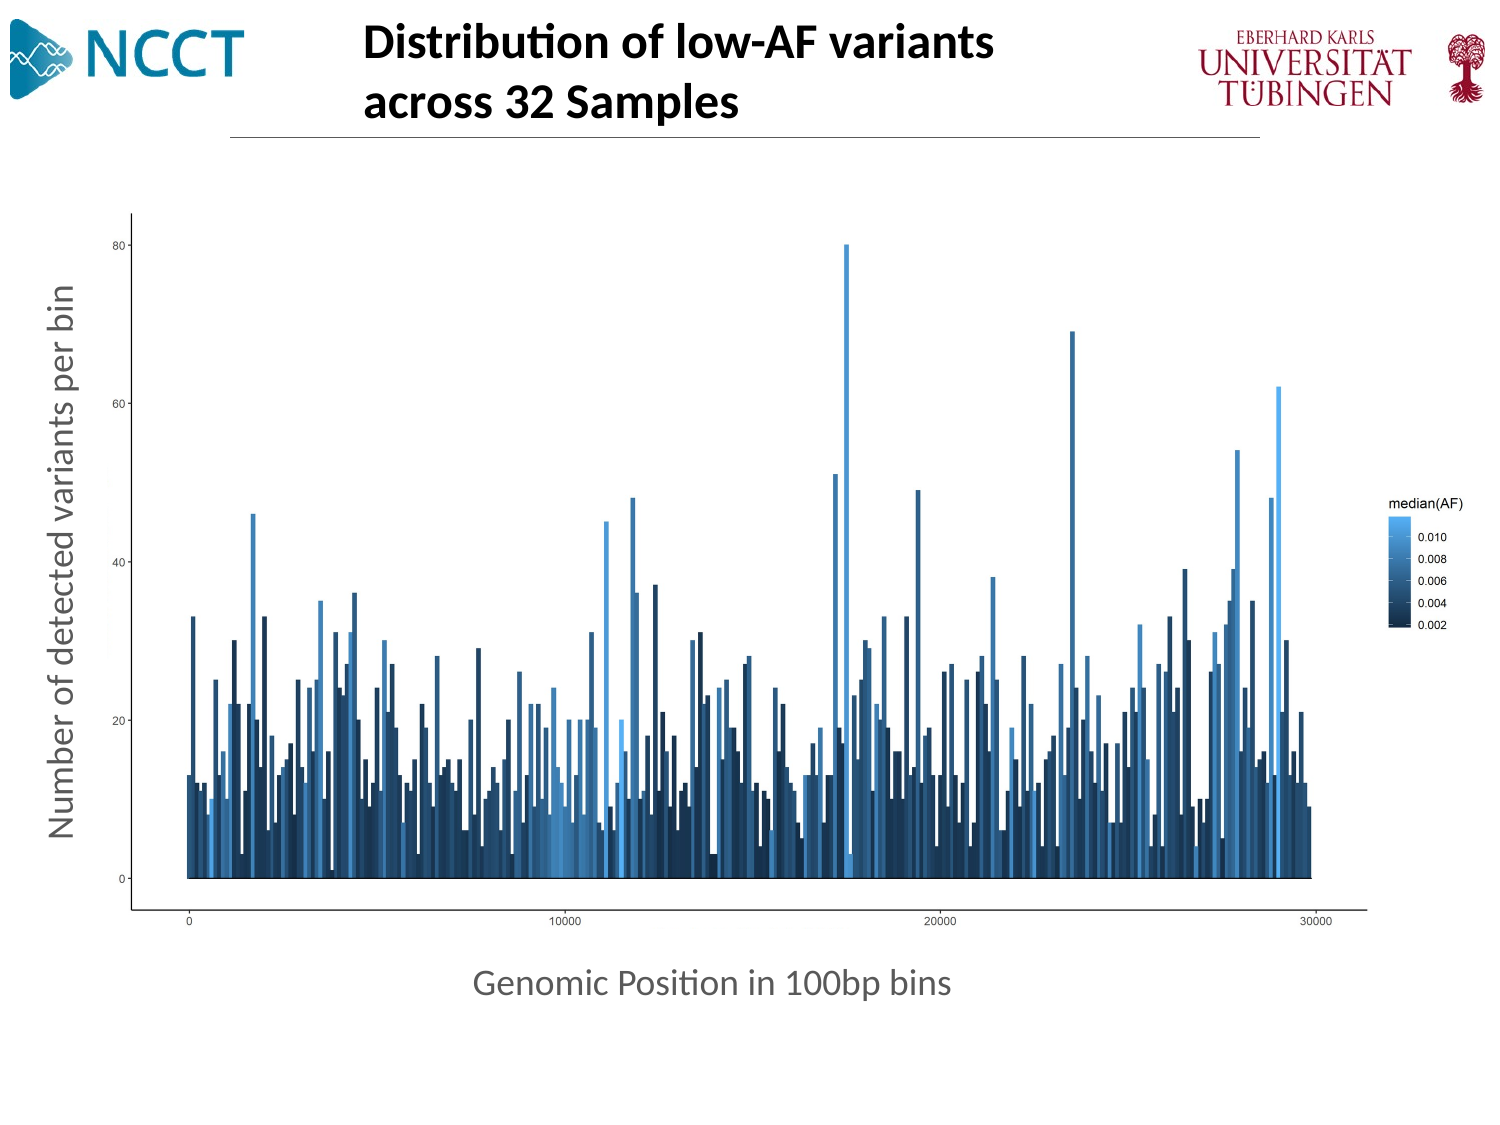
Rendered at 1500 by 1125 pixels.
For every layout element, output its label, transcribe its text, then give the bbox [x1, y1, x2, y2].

text_box Distribution of low-AF variants across 32 Samples [348, 0, 1117, 136]
picture [1198, 30, 1485, 106]
picture [107, 206, 1477, 929]
text_box Genomic Position in 100bp bins [457, 950, 968, 1011]
picture [10, 19, 245, 102]
text_box Number of detected variants per bin [27, 270, 88, 855]
